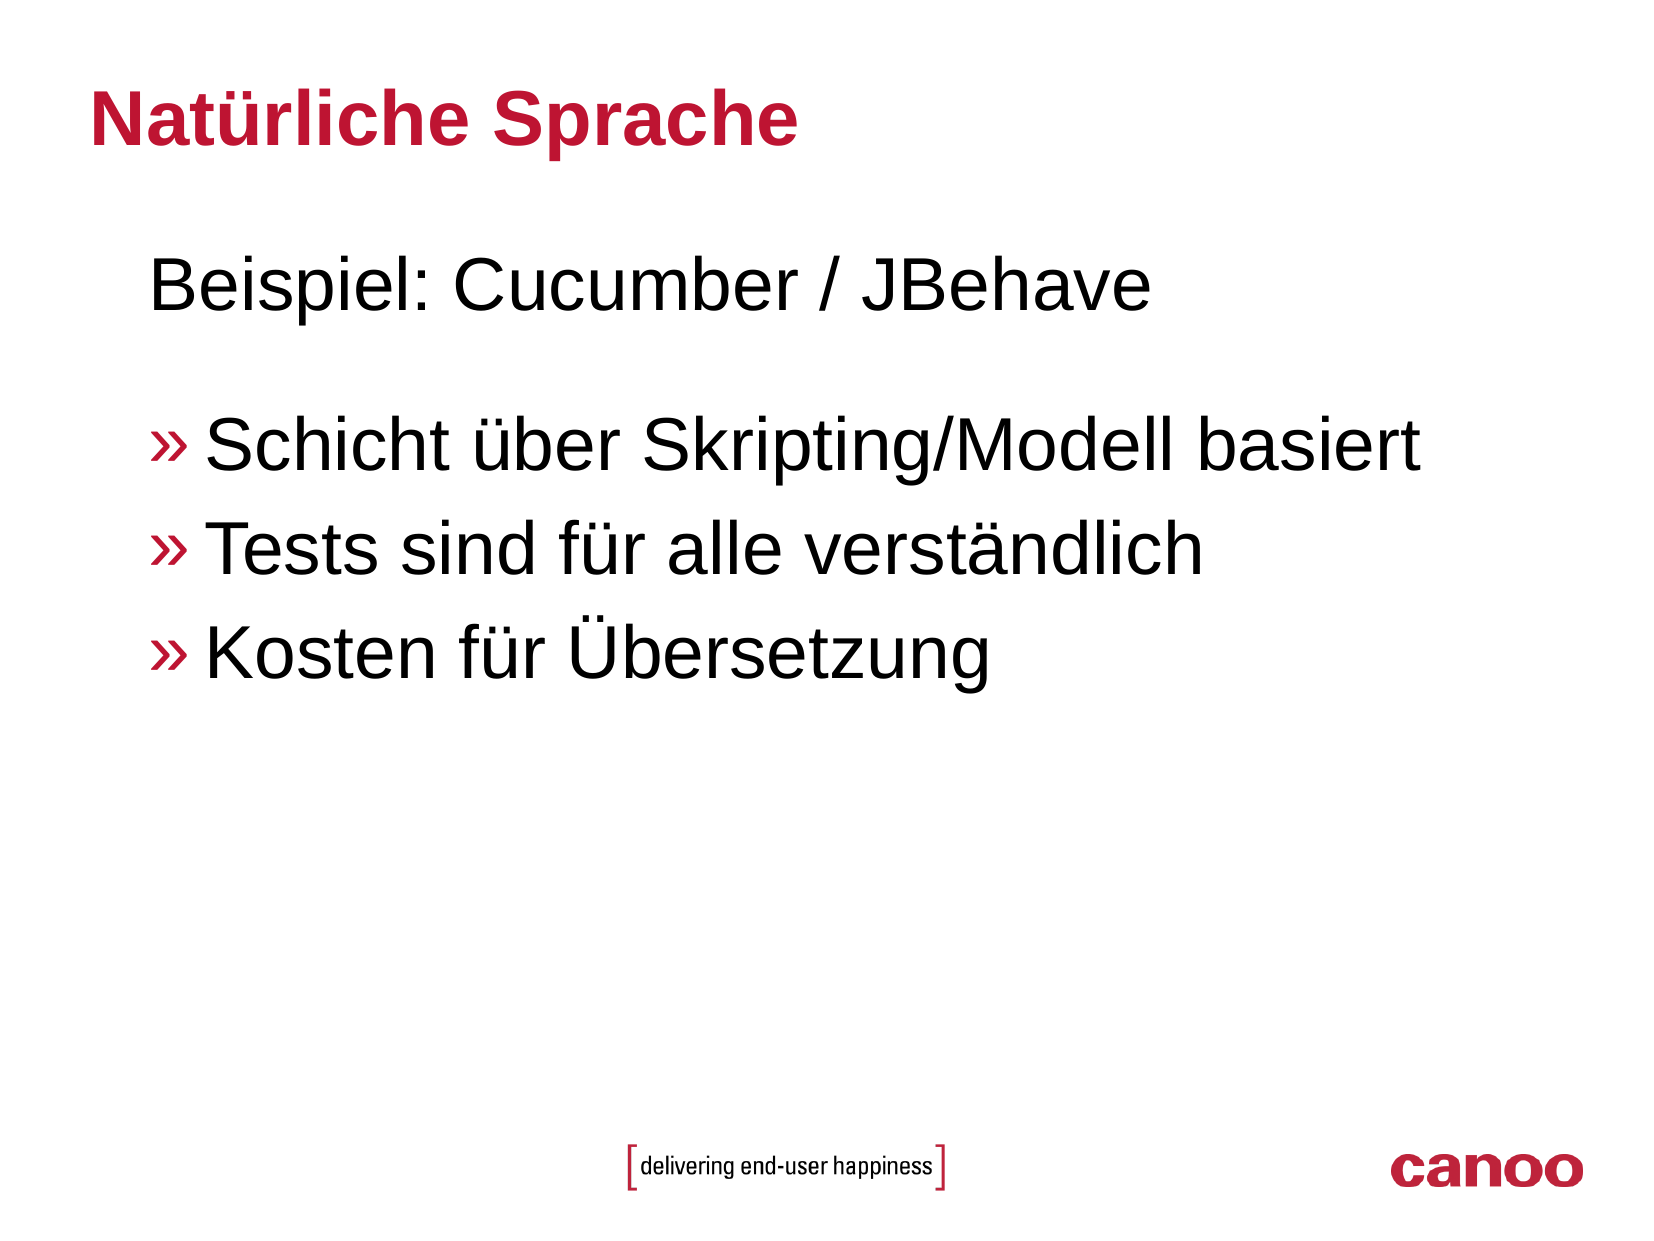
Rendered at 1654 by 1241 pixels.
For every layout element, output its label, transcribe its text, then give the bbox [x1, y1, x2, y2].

title Natürliche Sprache [75, 60, 1591, 181]
list Beispiel: Cucumber / JBehave [134, 227, 1546, 343]
list Schicht über Skripting/Modell basiert Tests sind für alle verständlich Kosten für Übersetzung [134, 387, 1546, 947]
picture [1391, 1154, 1583, 1187]
picture [621, 1140, 951, 1194]
